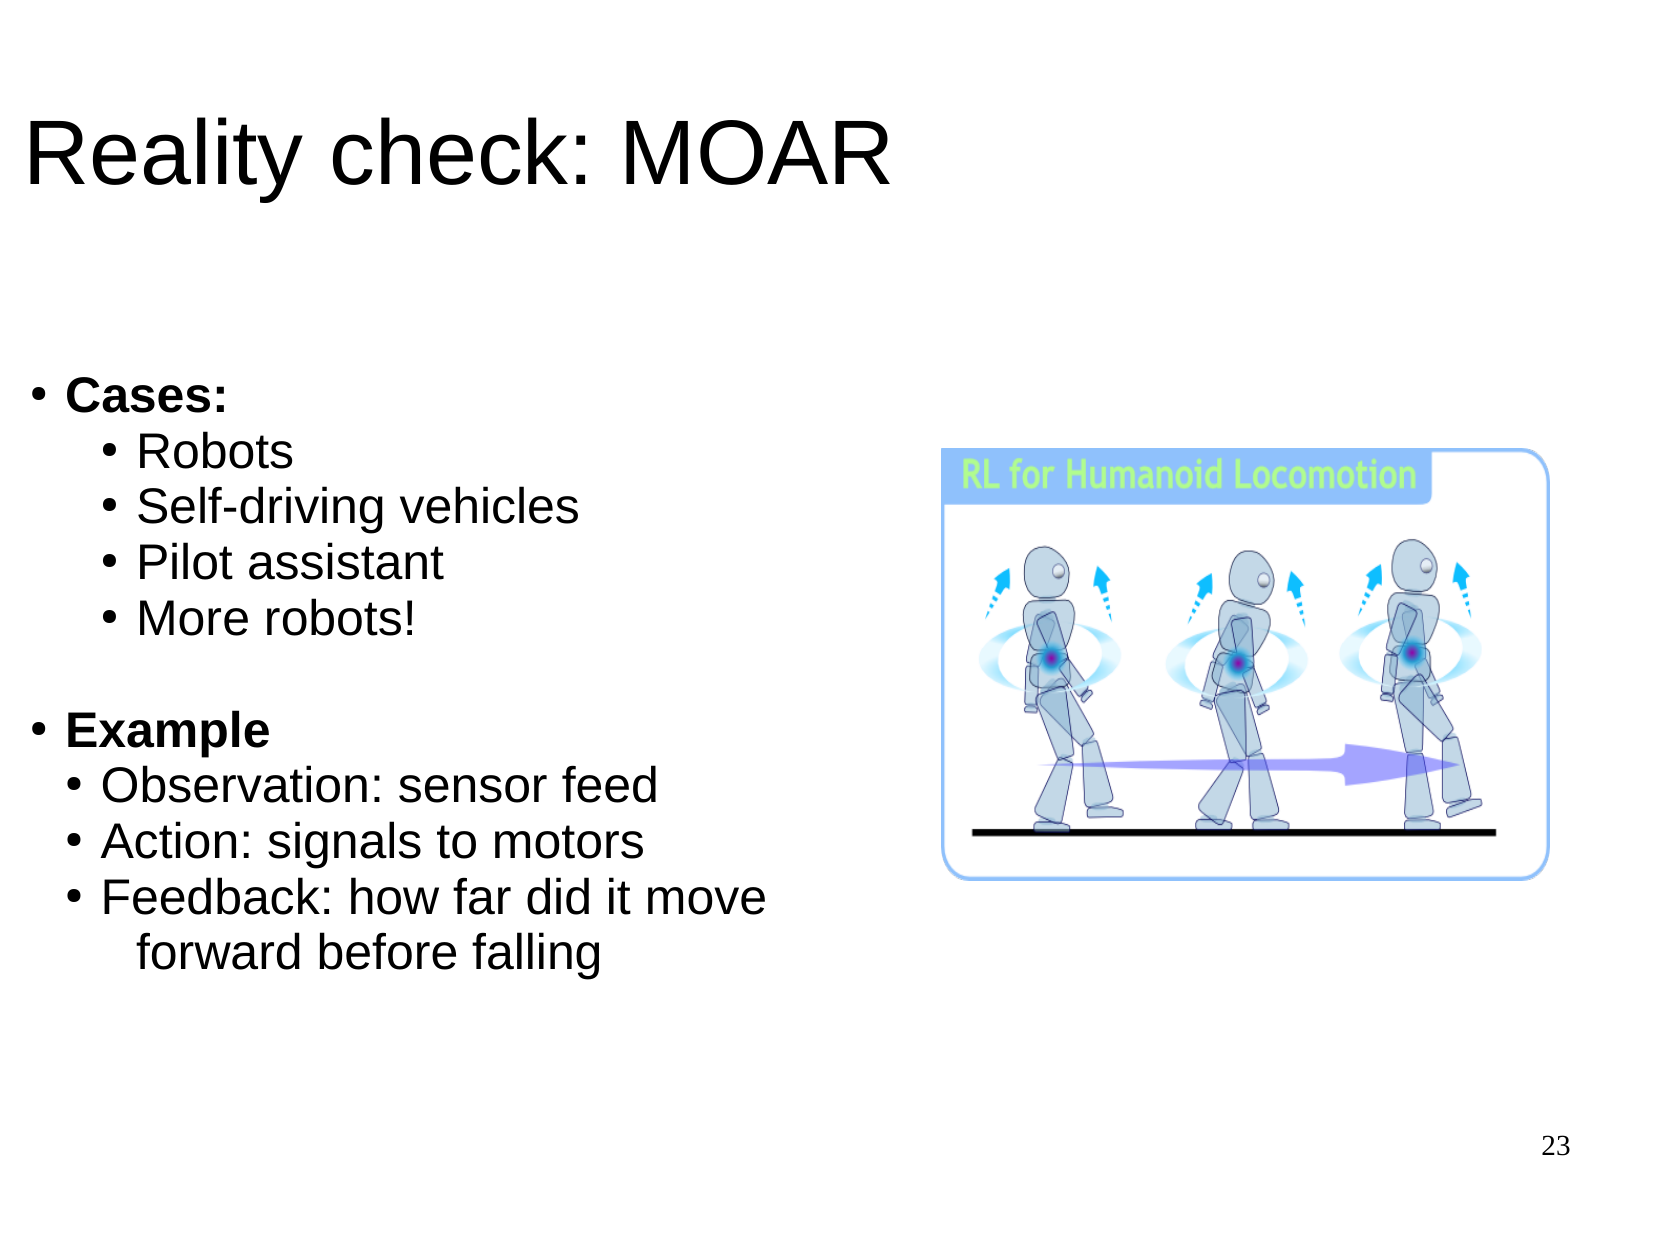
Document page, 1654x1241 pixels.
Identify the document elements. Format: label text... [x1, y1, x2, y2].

text_box Cases: Robots Self-driving vehicles Pilot assistant More robots! Example Observation: sensor feed Action: signals to motors Feedback: how far did it move forward before falling [15, 359, 1207, 1107]
picture [941, 448, 1550, 881]
title Reality check: MOAR [23, 49, 1512, 257]
